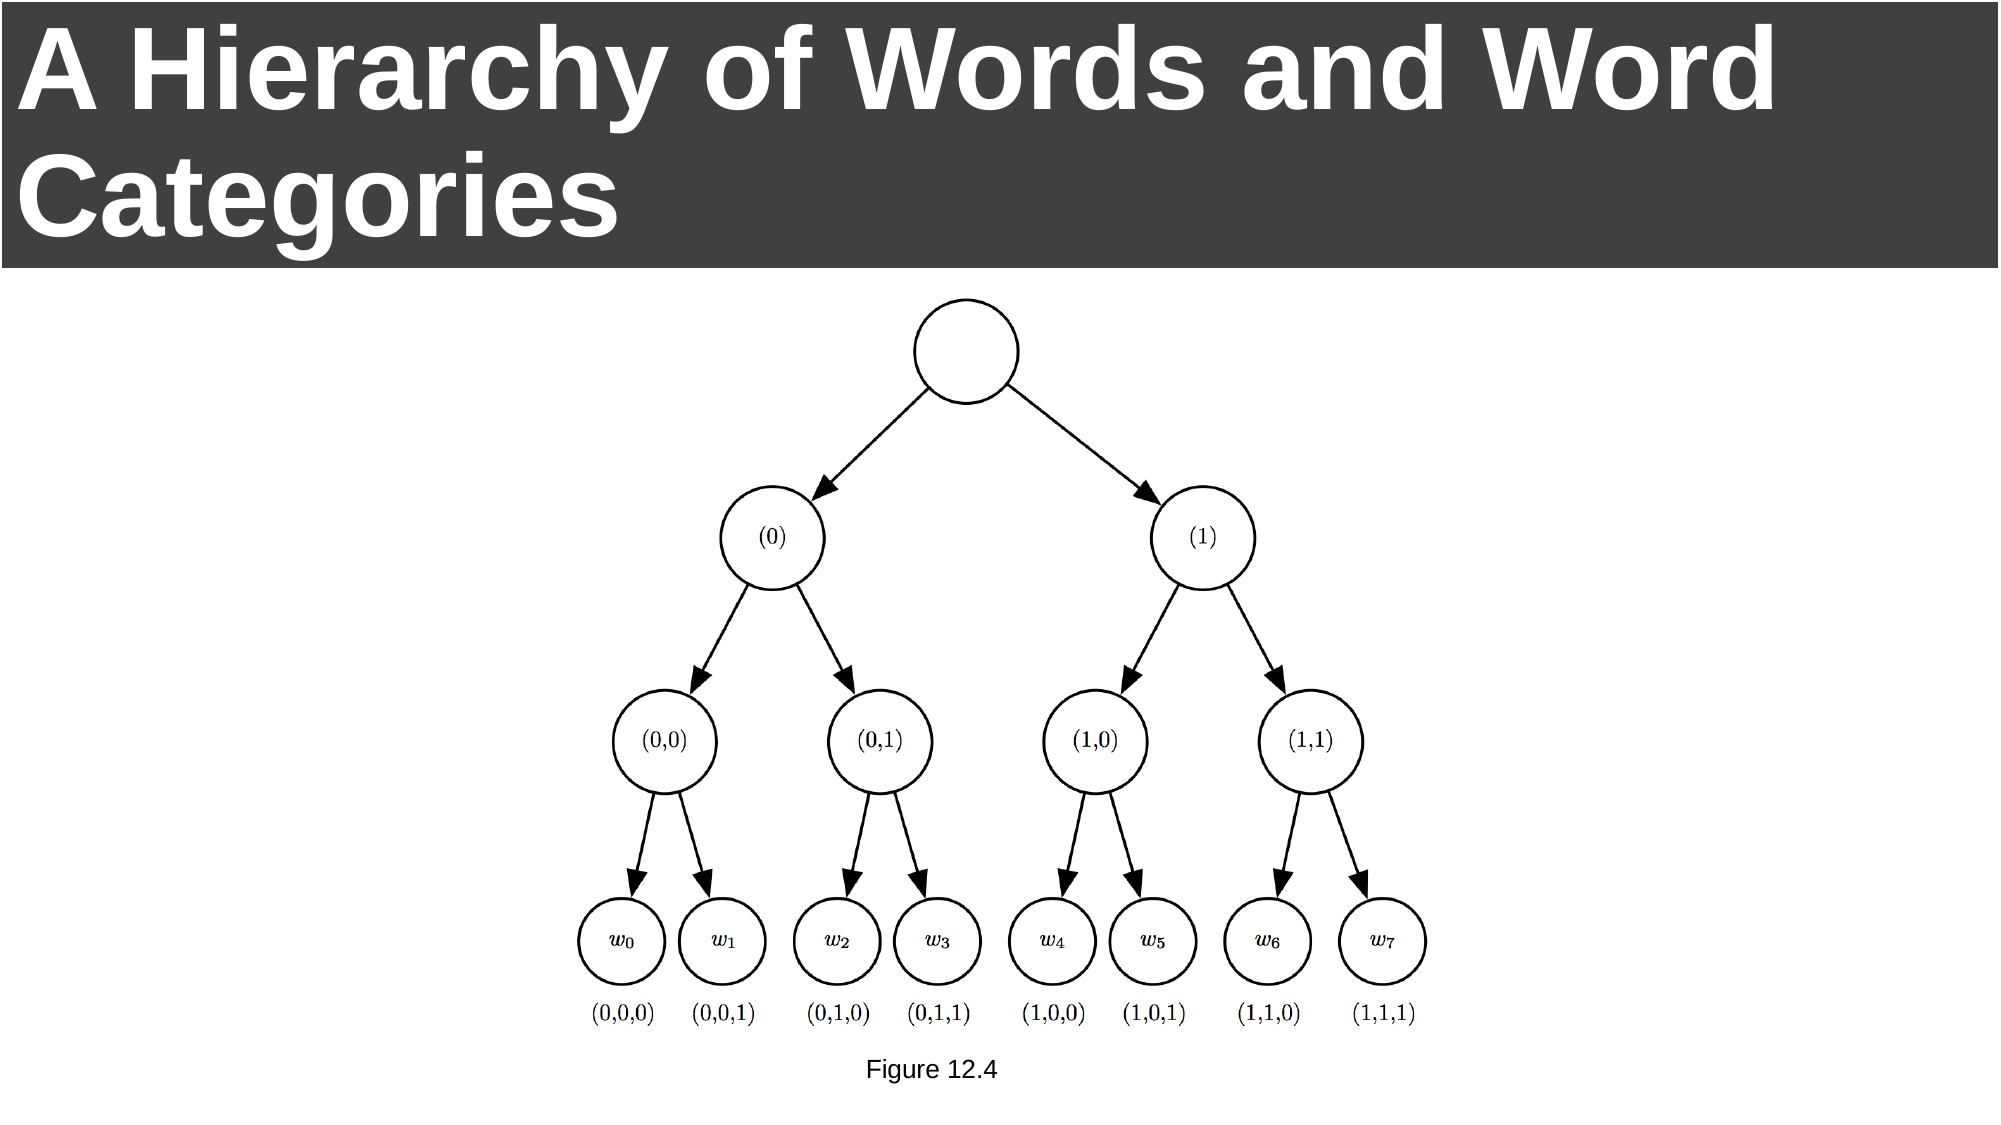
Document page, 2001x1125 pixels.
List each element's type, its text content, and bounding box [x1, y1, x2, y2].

picture [567, 296, 1433, 1031]
text_box Figure 12.4 [860, 1046, 992, 1091]
title A Hierarchy of Words and Word Categories [0, 0, 2000, 278]
